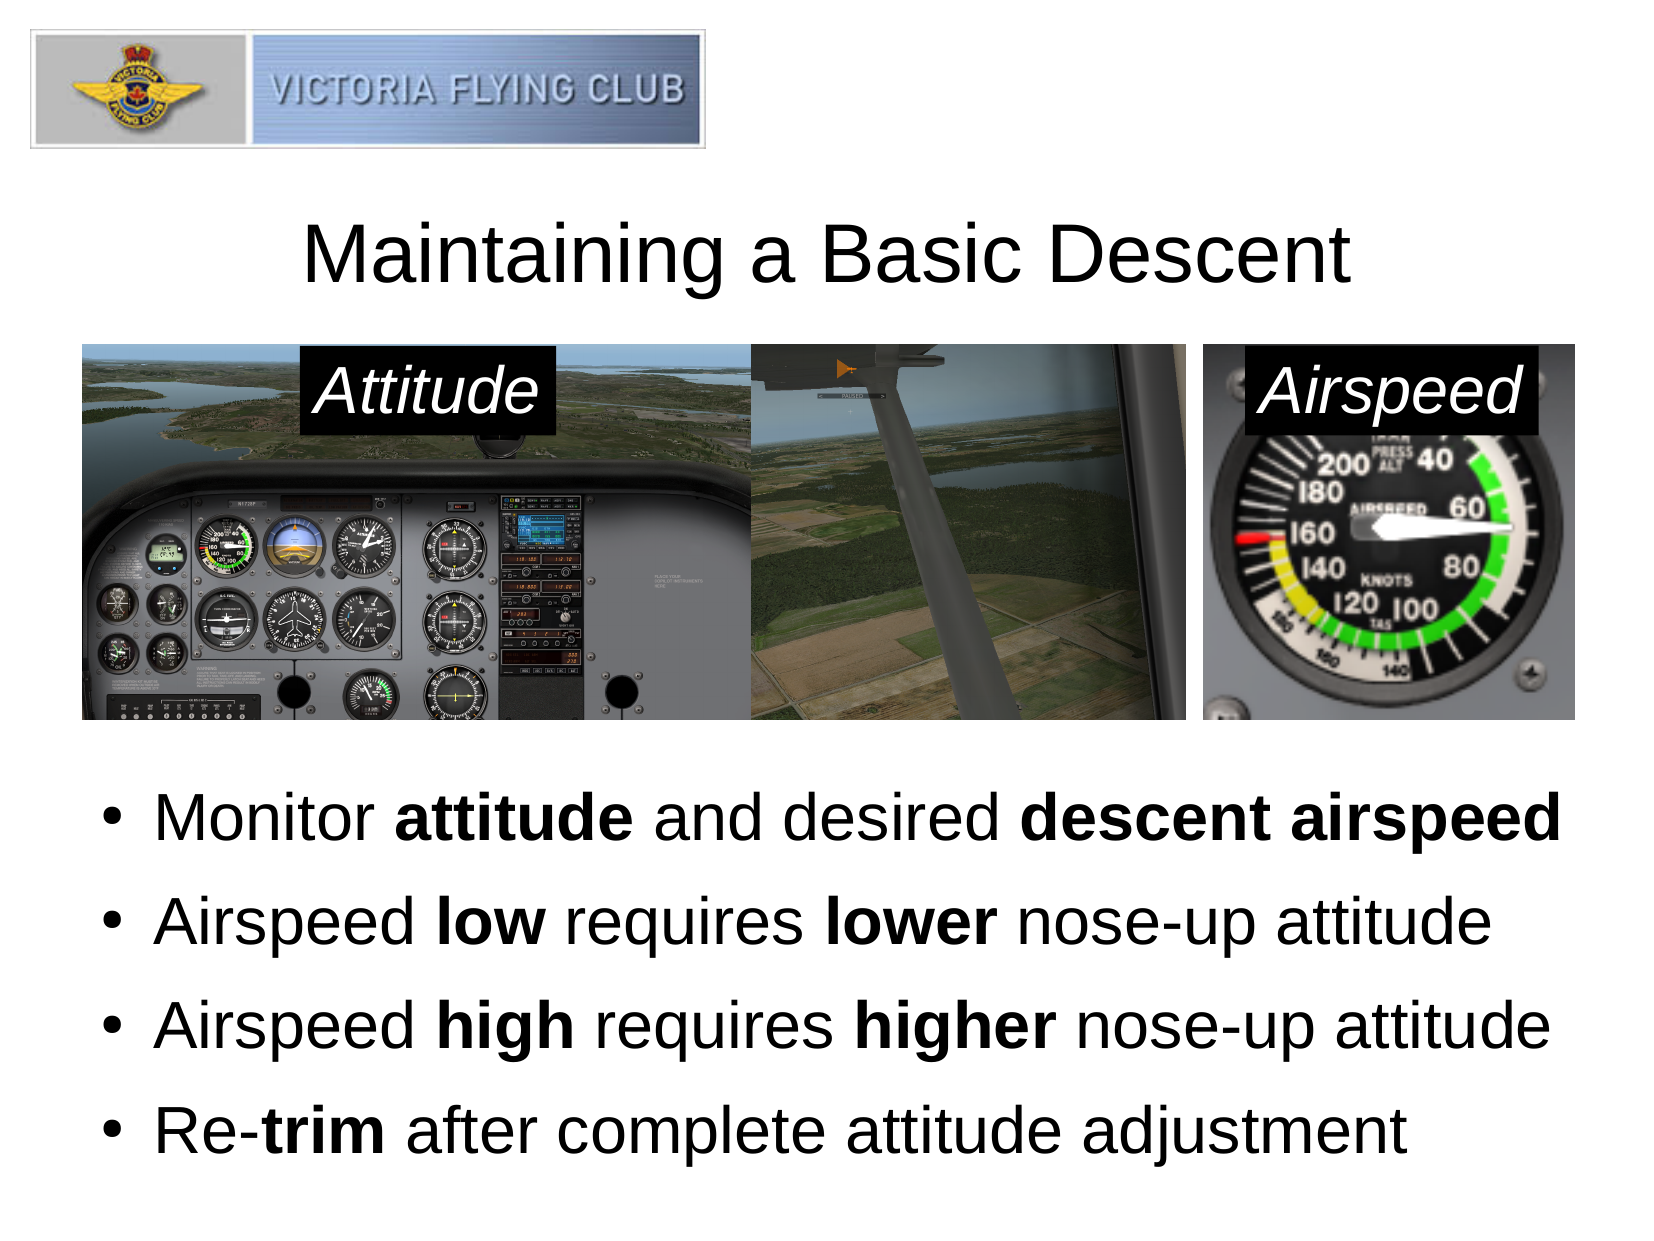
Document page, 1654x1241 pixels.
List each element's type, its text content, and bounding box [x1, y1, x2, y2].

picture [1203, 344, 1576, 720]
picture [82, 344, 1186, 721]
picture [30, 29, 706, 149]
text_box Airspeed [1245, 345, 1539, 436]
list Monitor attitude and desired descent airspeed Airspeed low requires lower nose-up attitude Airspeed high requires higher nose-up attitude Re-trim after complete attitude adjustment [82, 780, 1571, 1201]
text_box Attitude [299, 345, 557, 436]
title Maintaining a Basic Descent [82, 150, 1571, 358]
